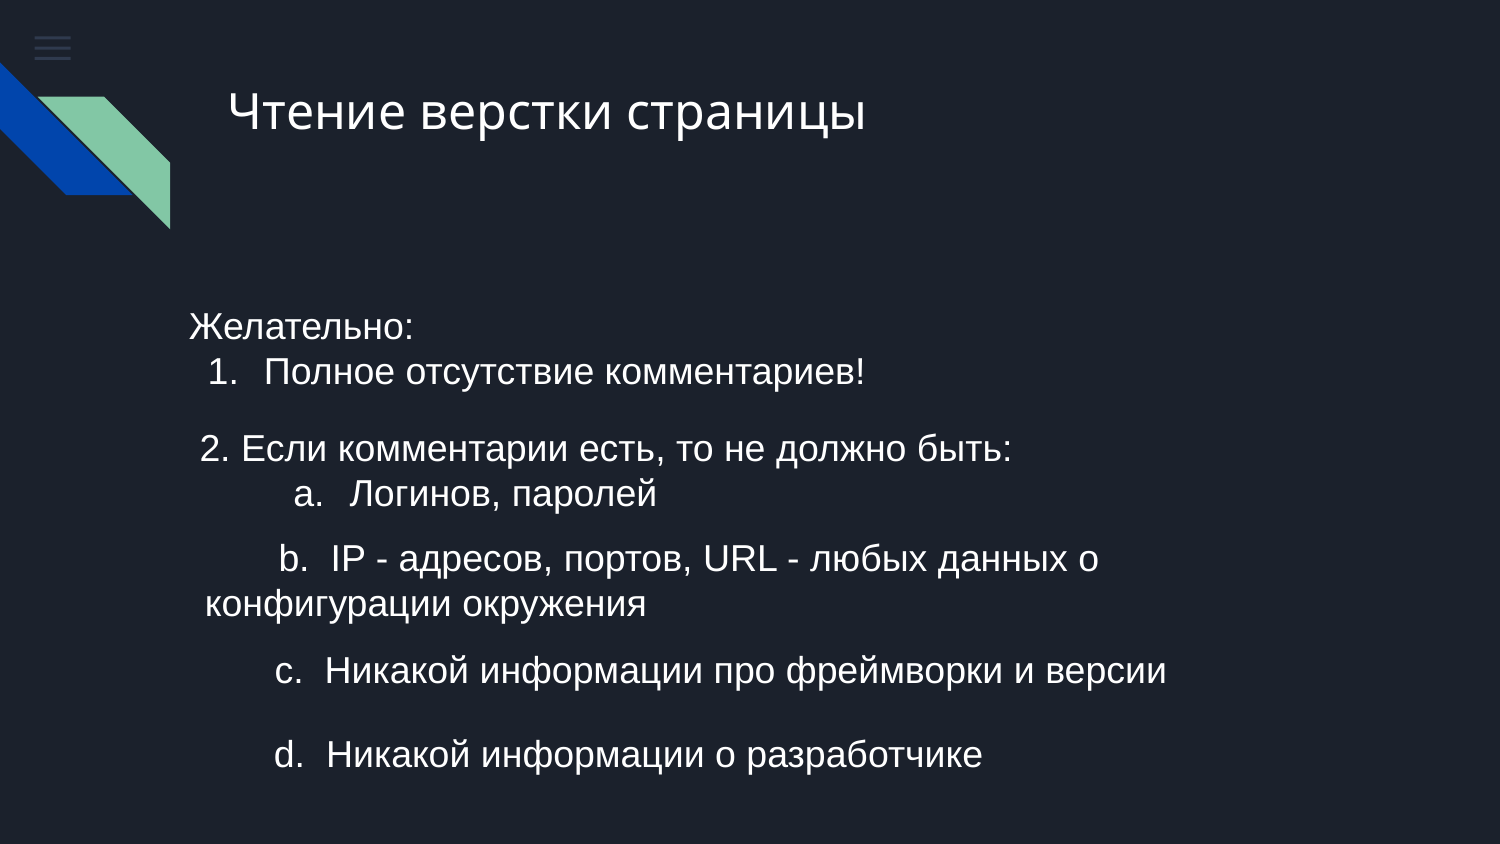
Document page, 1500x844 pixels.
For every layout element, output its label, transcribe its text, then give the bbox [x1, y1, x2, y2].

text_box c. Никакой информации про фреймворки и версии [184, 631, 1230, 704]
text_box b. IP - адресов, портов, URL - любых данных о конфигурации окружения [190, 518, 1271, 620]
text_box Желательно: Полное отсутствие комментариев! [173, 287, 1287, 400]
title Чтение верстки страницы [212, 64, 1368, 215]
text_box 2. Если комментарии есть, то не должно быть: Логинов, паролей [184, 409, 1298, 522]
text_box d. Никакой информации о разработчике [164, 714, 1222, 805]
